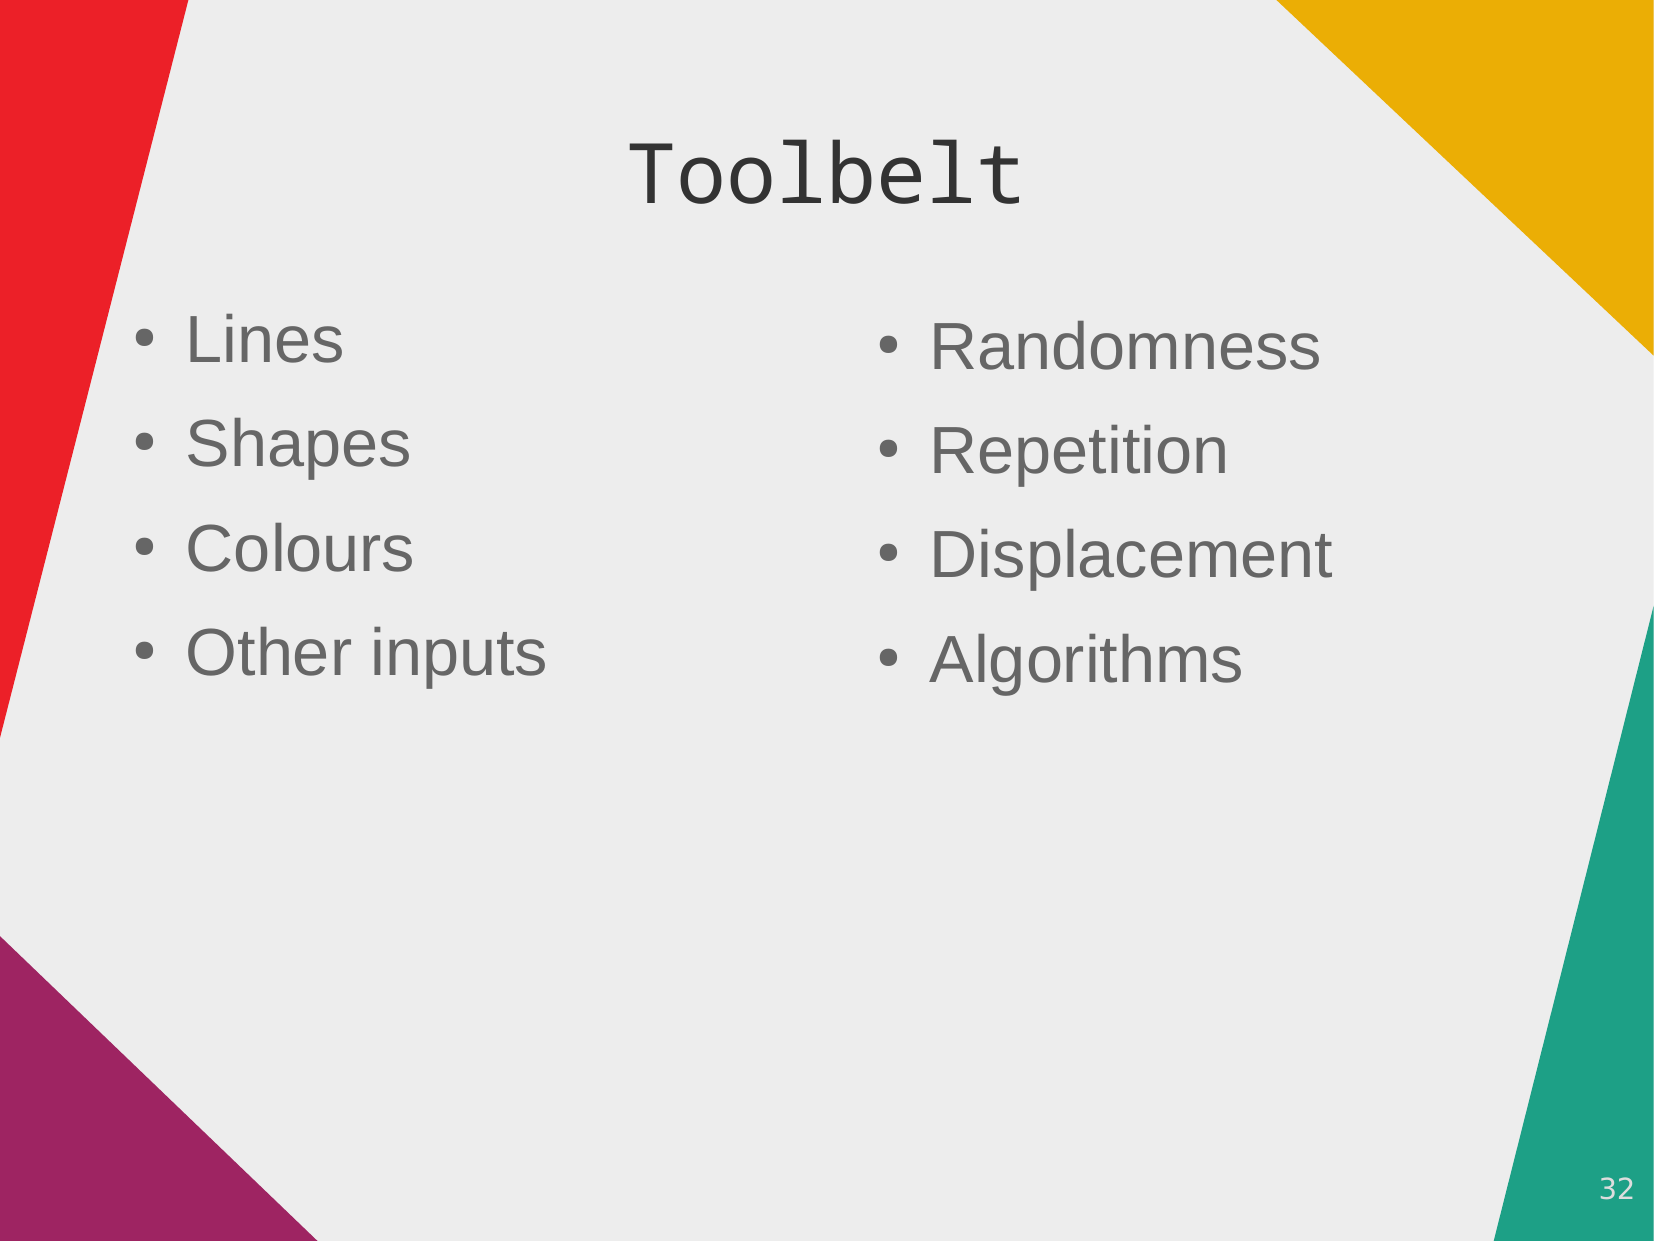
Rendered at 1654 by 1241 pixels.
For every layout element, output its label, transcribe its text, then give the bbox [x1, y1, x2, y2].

list Lines Shapes Colours Other inputs [114, 302, 756, 1033]
title Toolbelt [114, 73, 1539, 271]
list Randomness Repetition Displacement Algorithms [859, 308, 1501, 1040]
